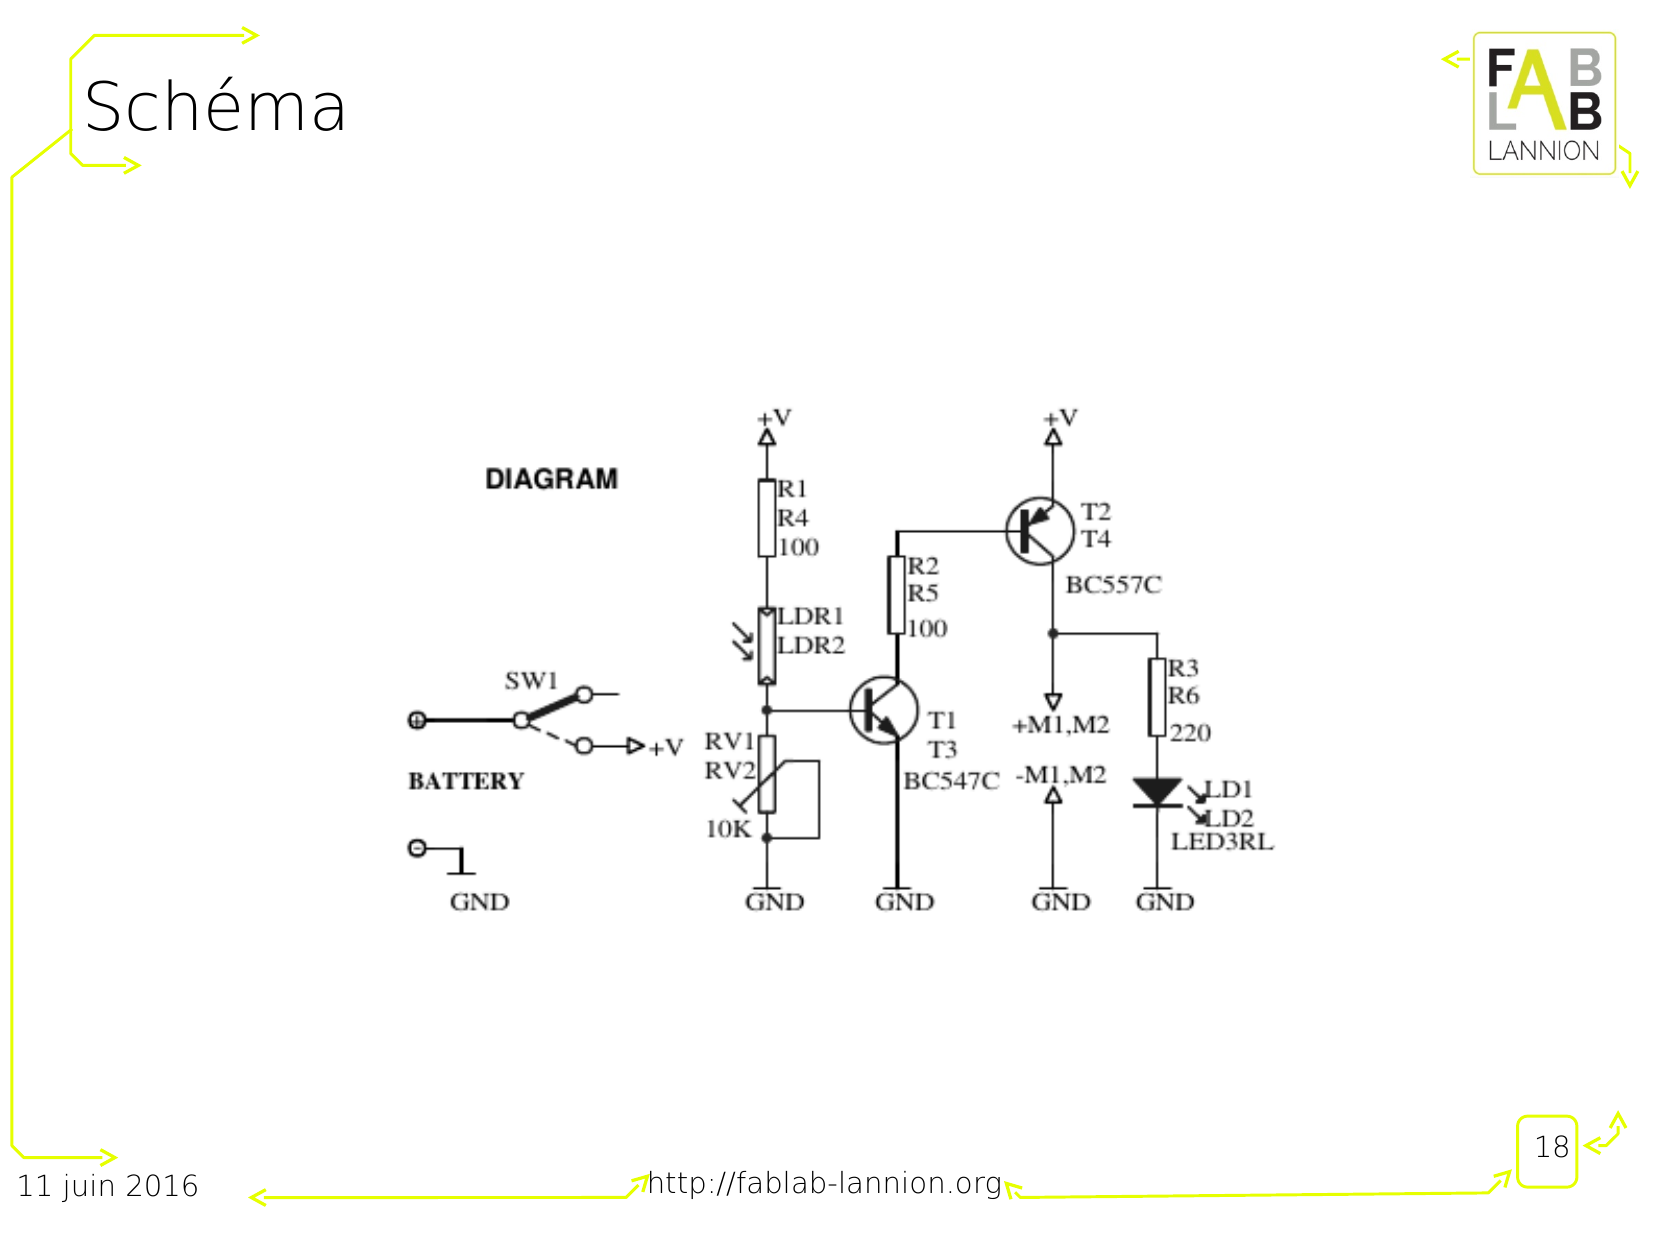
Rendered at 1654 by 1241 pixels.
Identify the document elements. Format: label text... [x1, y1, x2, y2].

picture [1470, 29, 1619, 178]
picture [389, 389, 1288, 940]
title Schéma [82, 49, 1441, 166]
